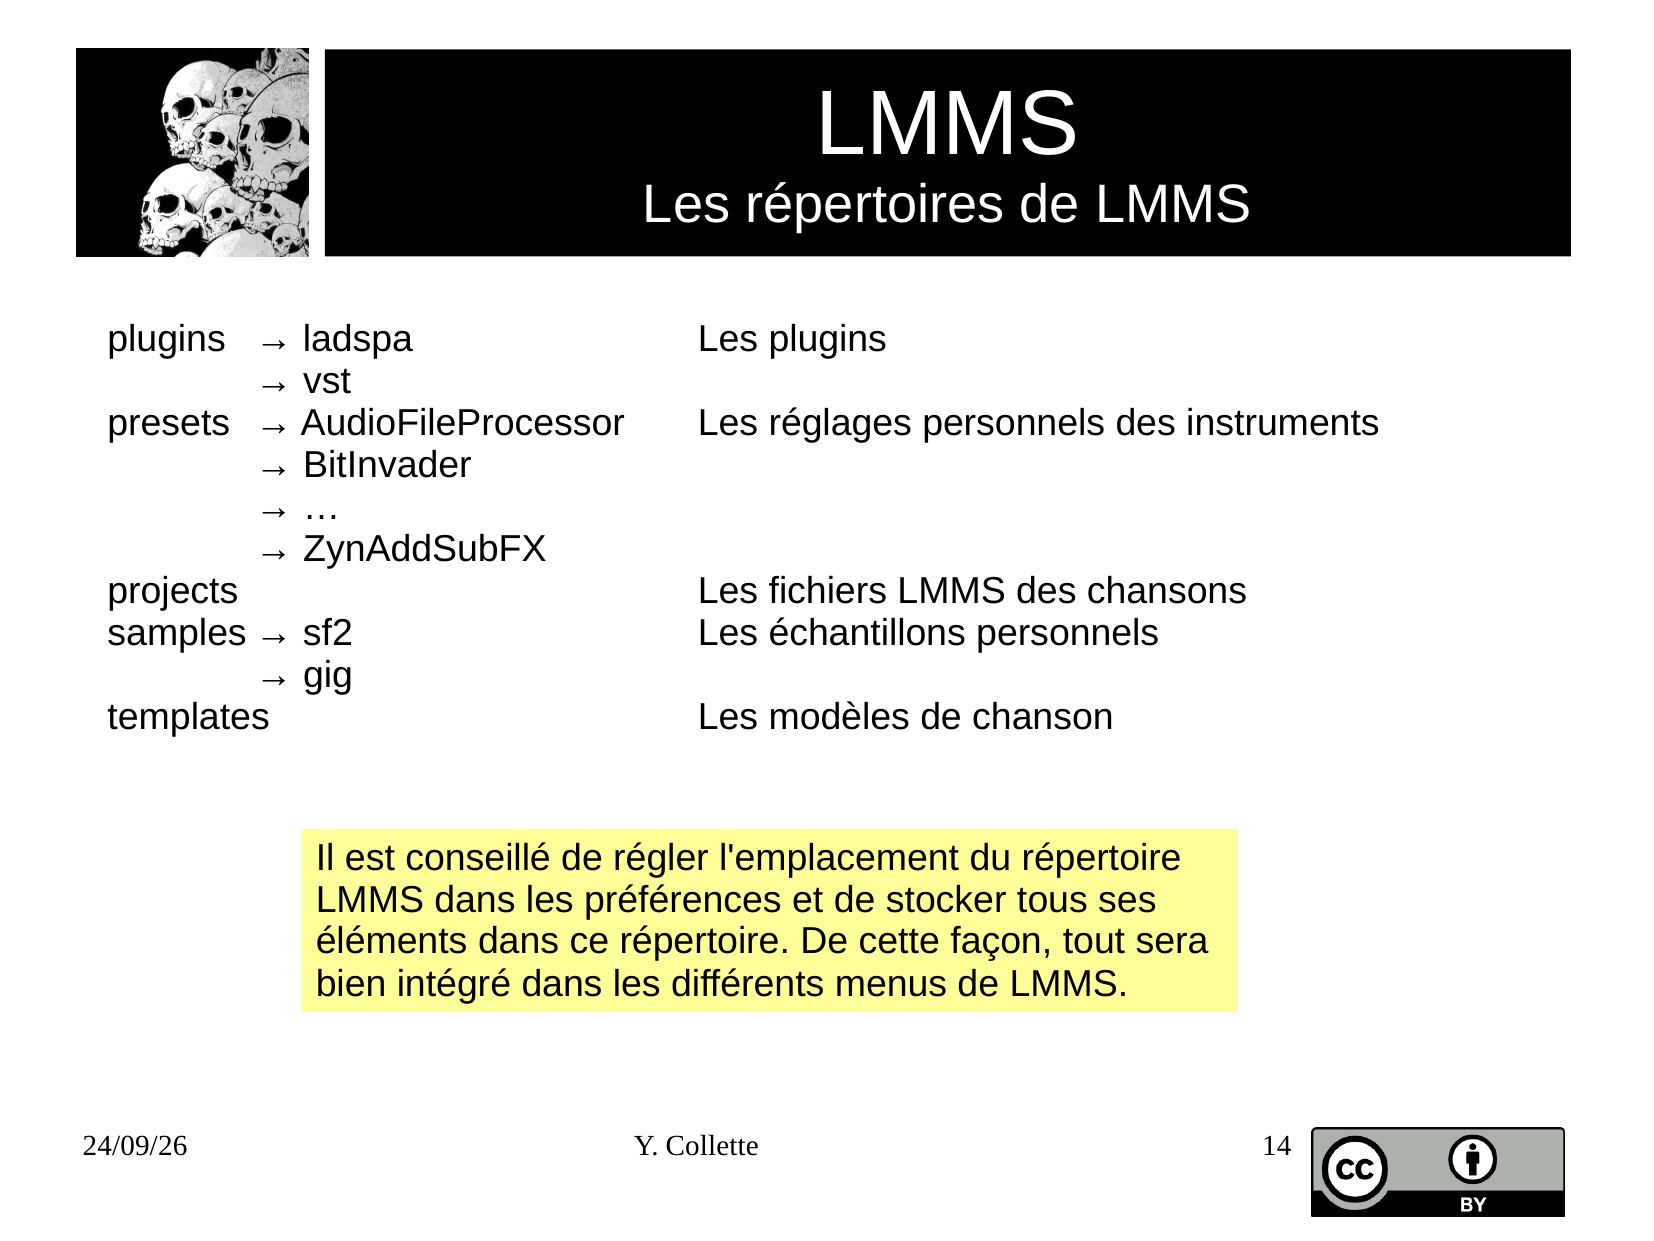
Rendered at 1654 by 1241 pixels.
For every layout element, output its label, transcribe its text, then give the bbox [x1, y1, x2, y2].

text_box plugins → ladspa Les plugins → vst presets → AudioFileProcessor Les réglages personnels des instruments → BitInvader → … → ZynAddSubFX projects Les fichiers LMMS des chansons samples → sf2 Les échantillons personnels → gig templates Les modèles de chanson [92, 309, 1417, 787]
picture [76, 48, 309, 257]
picture [1311, 1127, 1565, 1217]
text_box Il est conseillé de régler l'emplacement du répertoire LMMS dans les préférences et de stocker tous ses éléments dans ce répertoire. De cette façon, tout sera bien intégré dans les différents menus de LMMS. [301, 828, 1239, 1012]
title LMMS Les répertoires de LMMS [324, 49, 1571, 257]
